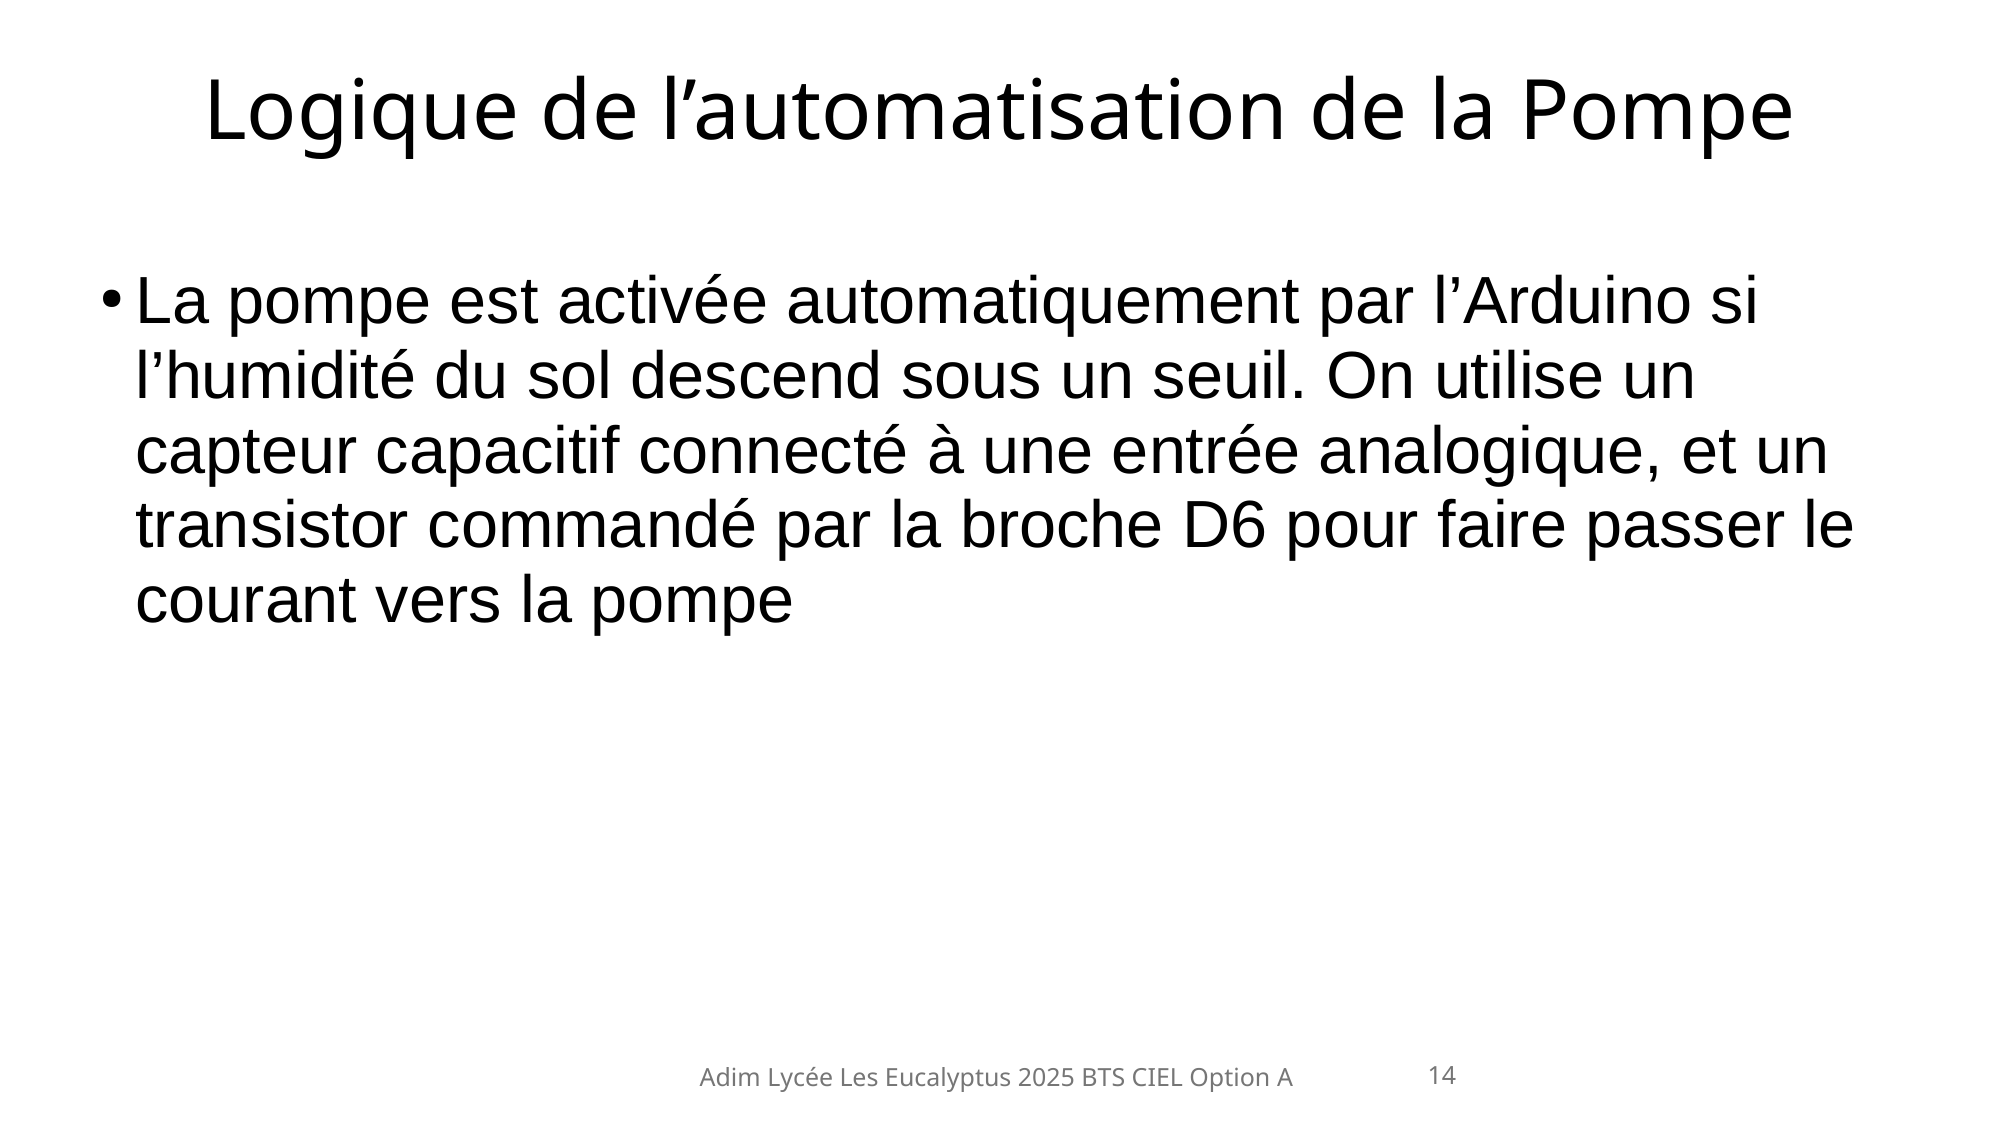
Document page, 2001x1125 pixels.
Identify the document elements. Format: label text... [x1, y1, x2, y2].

text_box <numéro> [1412, 1046, 1863, 1107]
title Logique de l’automatisation de la Pompe [137, 0, 1863, 218]
subtitle La pompe est activée automatiquement par l’Arduino si l’humidité du sol descend sous un seuil. On utilise un capteur capacitif connecté à une entrée analogique, et un transistor commandé par la broche D6 pour faire passer le courant vers la pompe [99, 263, 1901, 916]
text_box Adim Lycée Les Eucalyptus 2025 BTS CIEL Option A [662, 1046, 1338, 1107]
